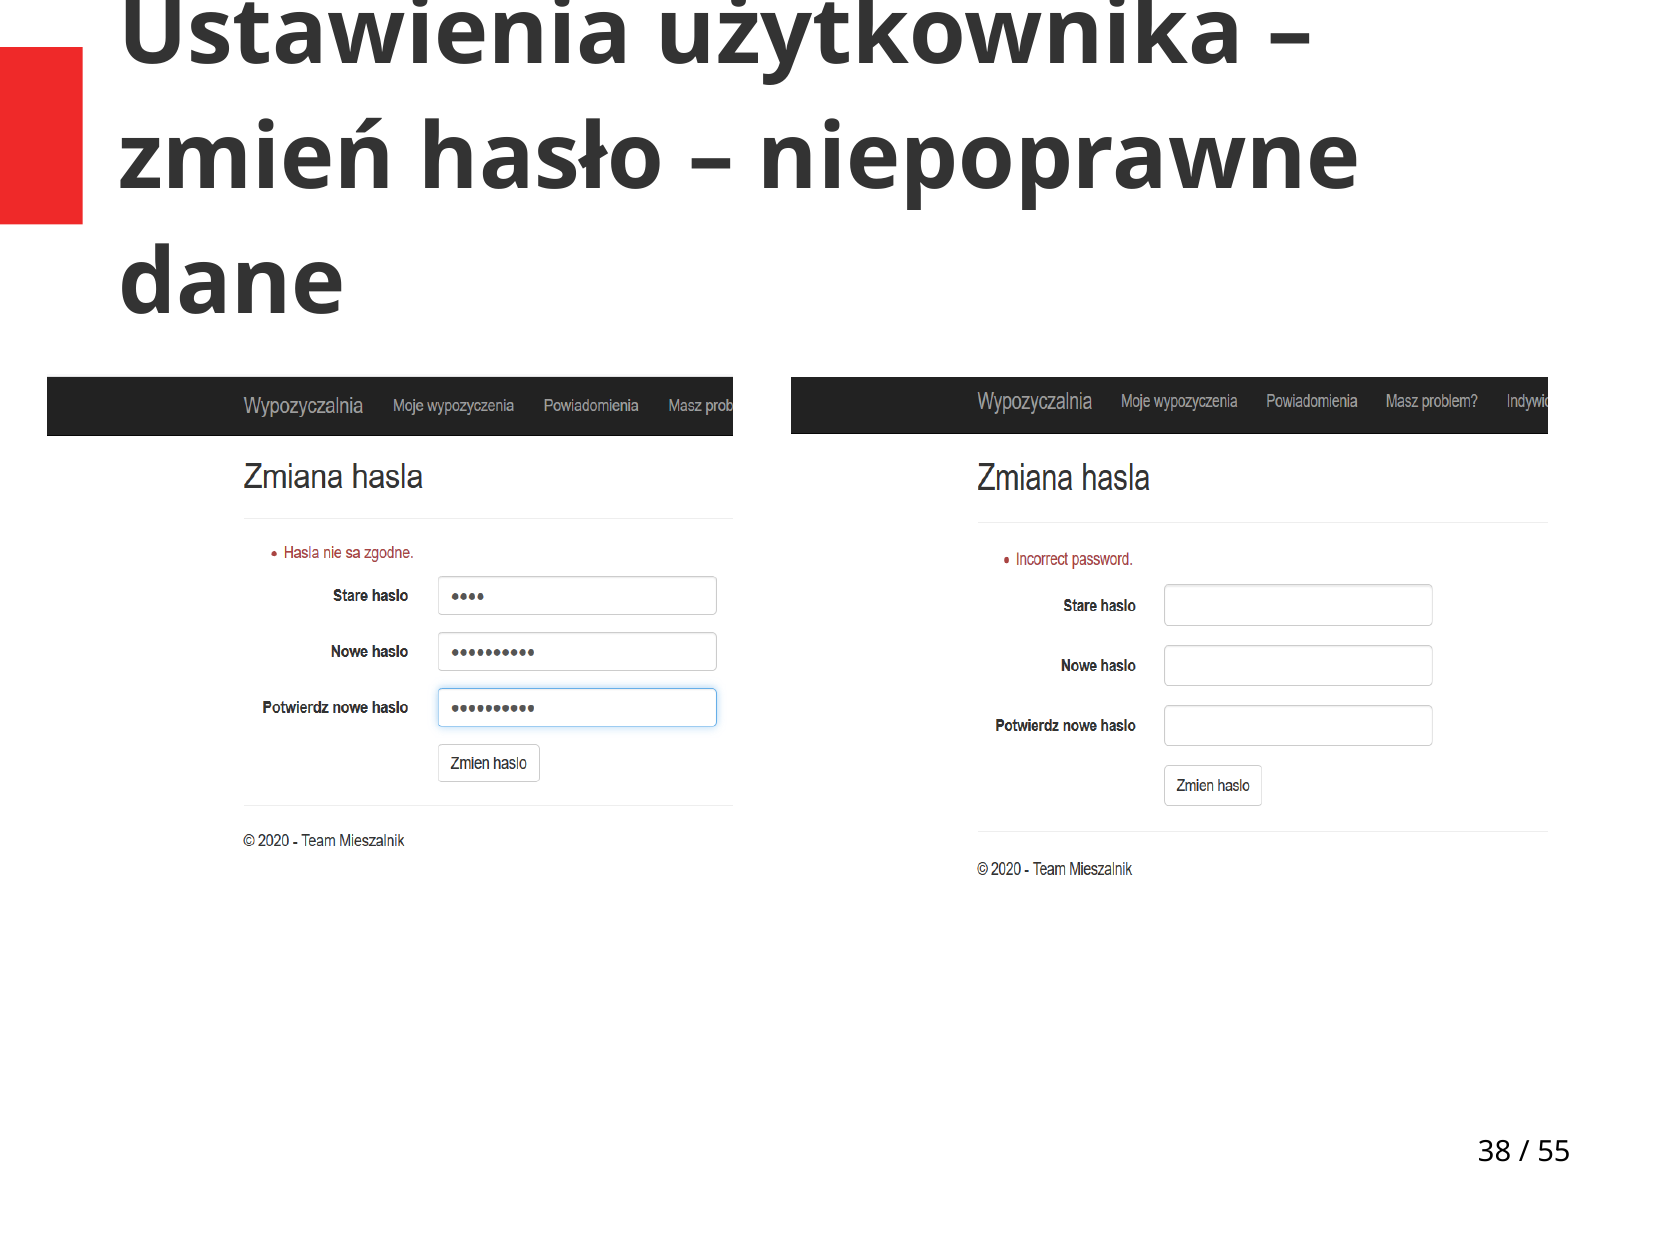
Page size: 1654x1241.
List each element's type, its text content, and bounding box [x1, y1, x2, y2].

picture [791, 377, 1548, 962]
picture [47, 374, 733, 898]
title Ustawienia użytkownika – zmień hasło – niepoprawne dane [118, 0, 1571, 341]
